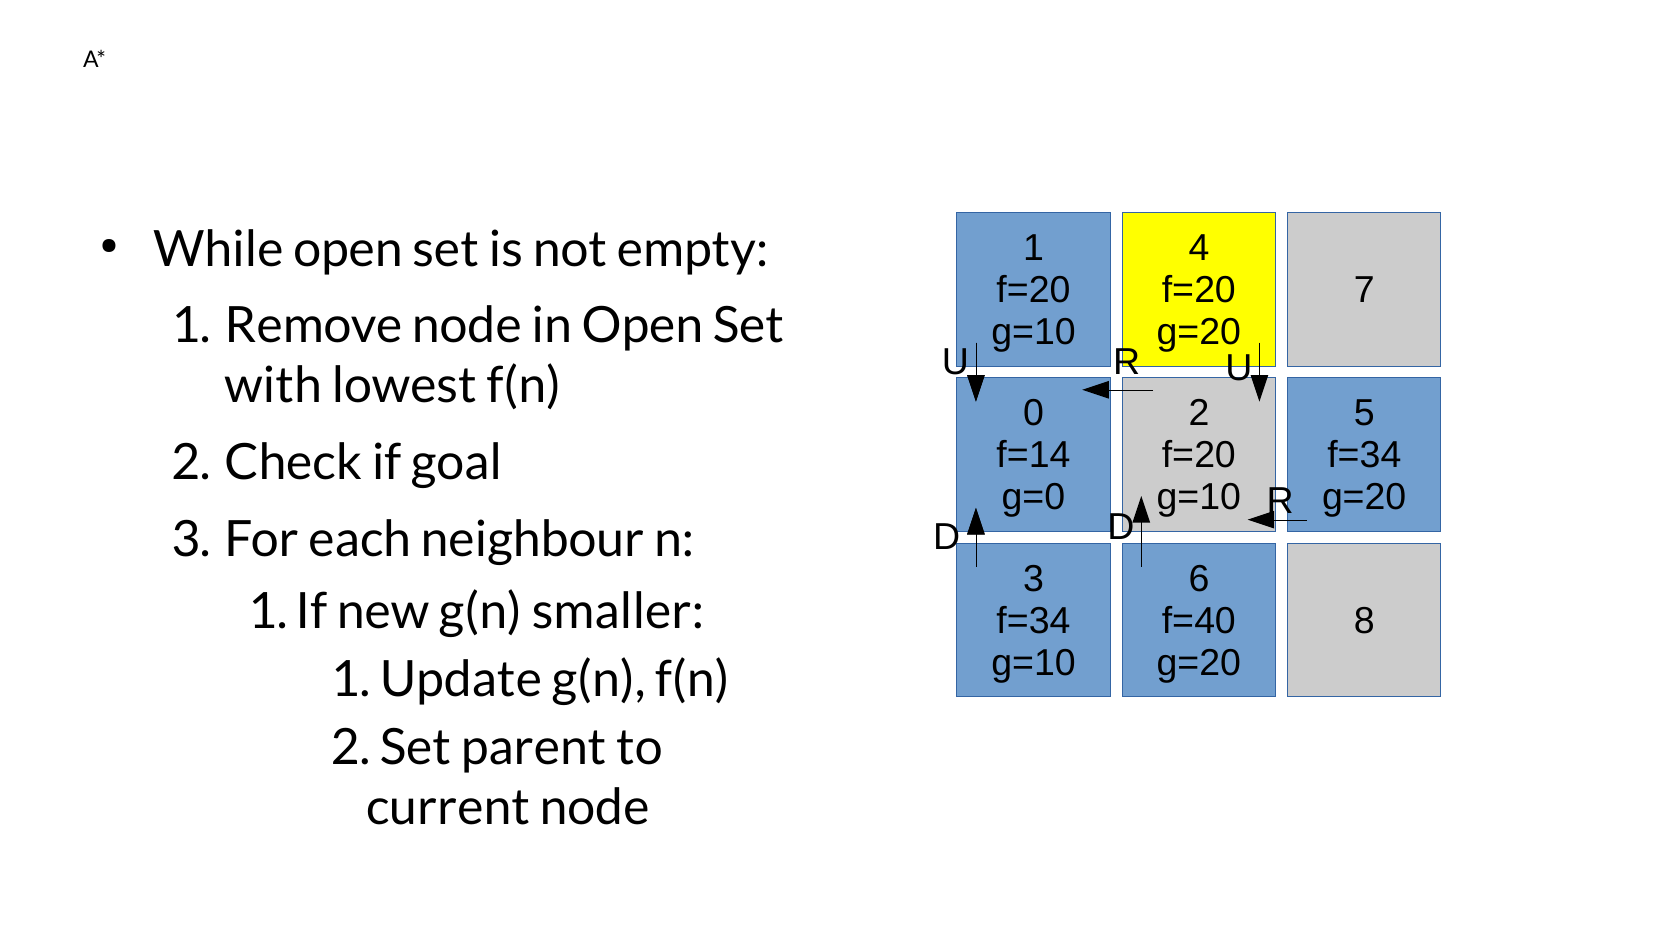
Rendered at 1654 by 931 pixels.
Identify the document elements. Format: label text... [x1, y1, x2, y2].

text_box D [1092, 498, 1170, 556]
text_box 4 f=20 g=20 [1122, 212, 1276, 367]
text_box D [933, 507, 945, 565]
text_box 1 f=20 g=10 [956, 212, 1111, 367]
text_box 7 [1287, 212, 1441, 367]
text_box 0 f=14 g=0 [956, 377, 1111, 532]
text_box U [927, 333, 975, 390]
text_box 6 f=40 g=20 [1122, 543, 1276, 697]
title A* [83, 0, 1571, 119]
text_box 8 [1287, 543, 1441, 697]
list While open set is not empty: Remove node in Open Set with lowest f(n) Check if goal For each neighbour n: If new g(n) smaller: Update g(n), f(n) Set parent to current node [82, 217, 809, 839]
text_box 3 f=34 g=10 [956, 543, 1111, 697]
text_box R [1251, 472, 1300, 530]
text_box 2 f=20 g=10 [1122, 377, 1276, 532]
text_box R [1098, 333, 1146, 390]
text_box 5 f=34 g=20 [1287, 377, 1441, 532]
text_box U [1210, 338, 1258, 396]
